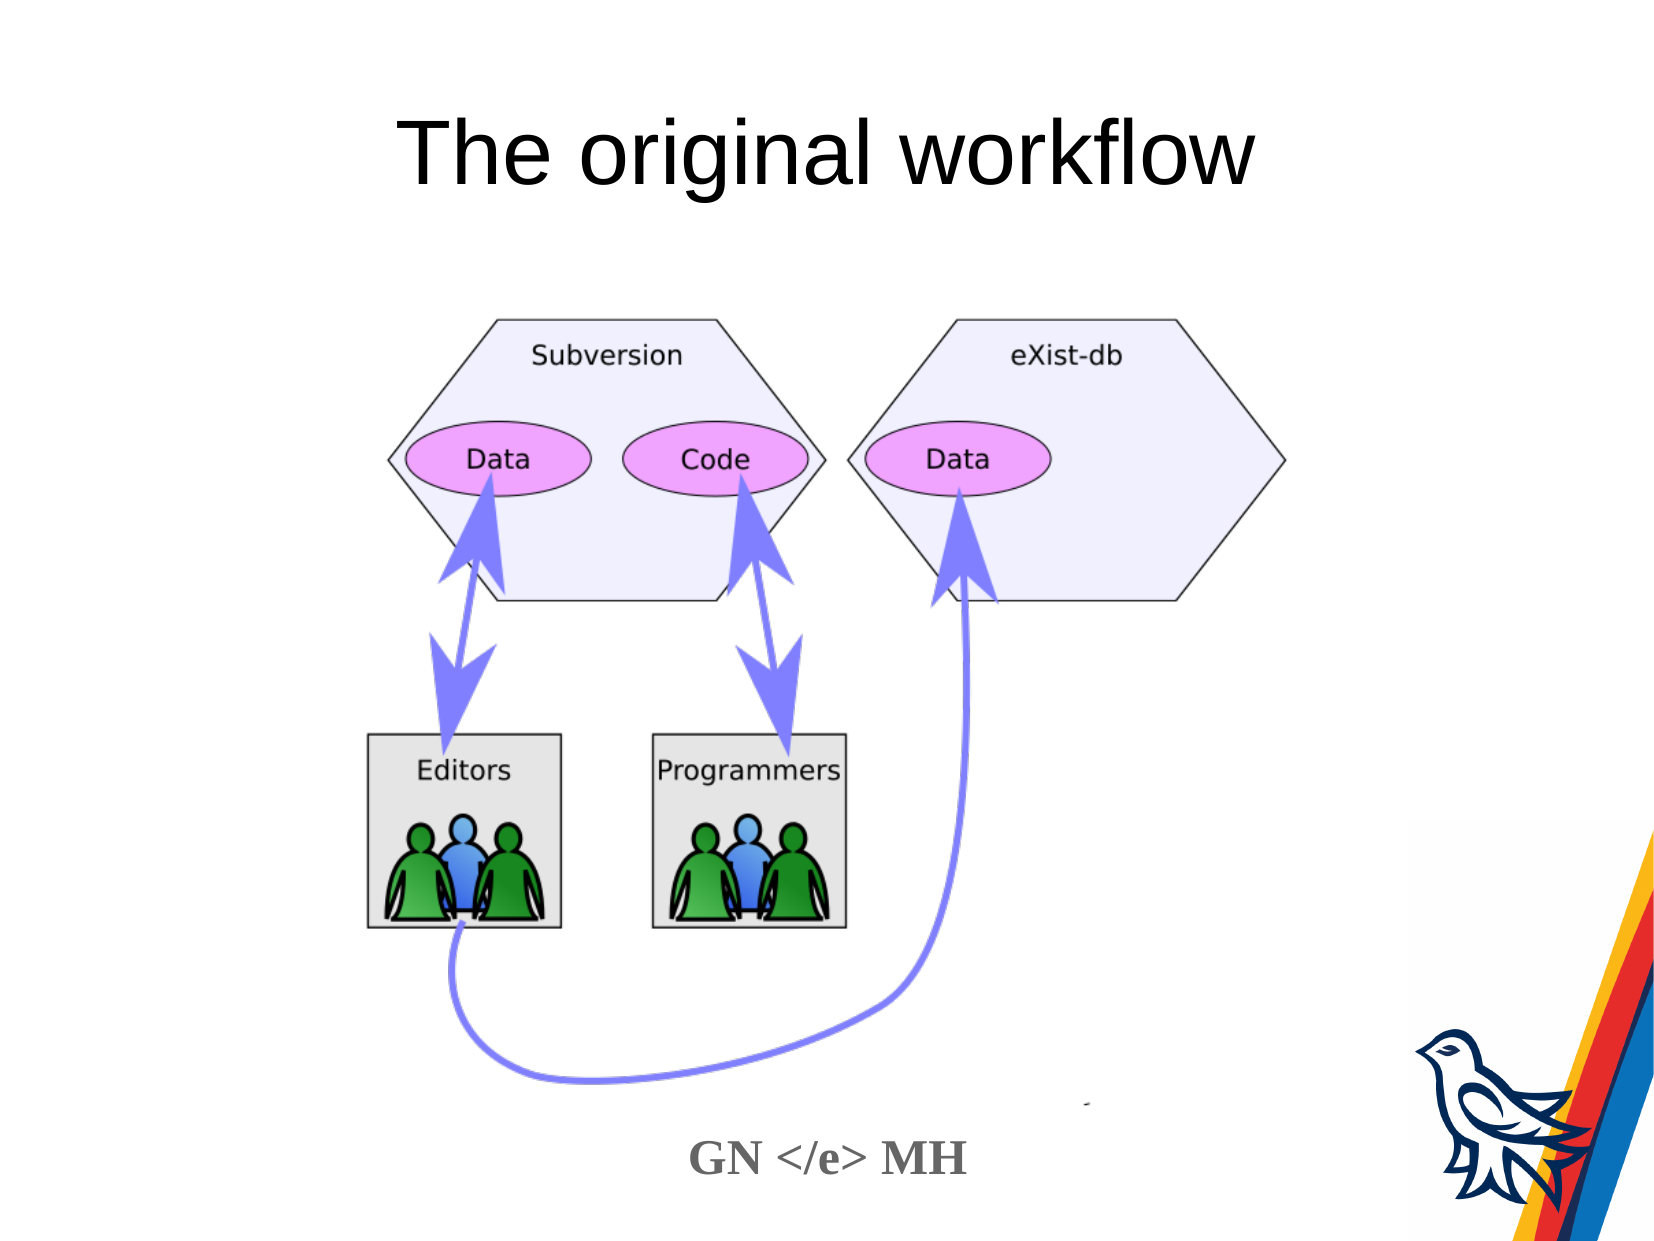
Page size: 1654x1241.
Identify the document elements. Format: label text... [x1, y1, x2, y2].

title The original workflow [82, 49, 1571, 257]
picture [343, 295, 1311, 1130]
picture [1407, 820, 1654, 1241]
